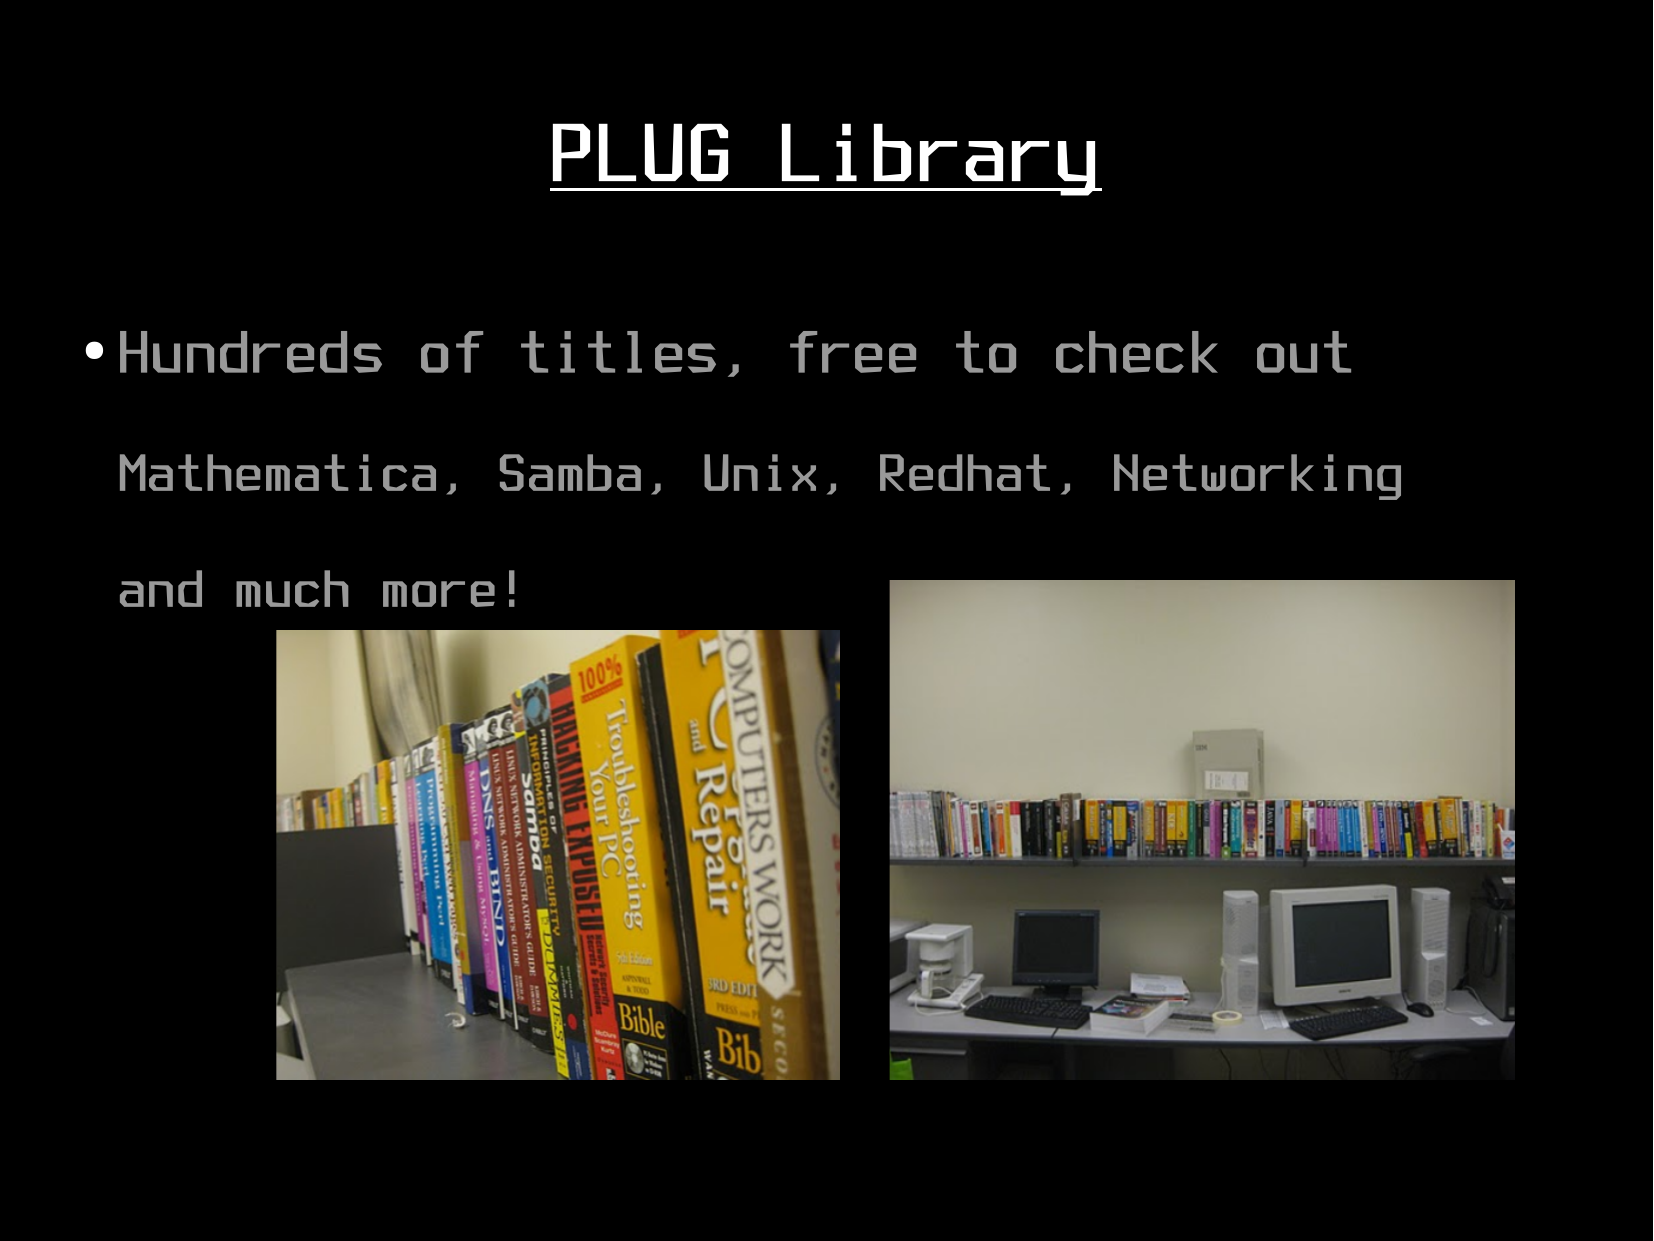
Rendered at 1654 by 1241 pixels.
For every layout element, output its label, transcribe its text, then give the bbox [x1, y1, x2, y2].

title PLUG Library [82, 49, 1571, 257]
subtitle Hundreds of titles, free to check out Mathematica, Samba, Unix, Redhat, Networking and much more! [82, 115, 1501, 756]
picture [276, 630, 841, 1081]
picture [889, 580, 1516, 1081]
